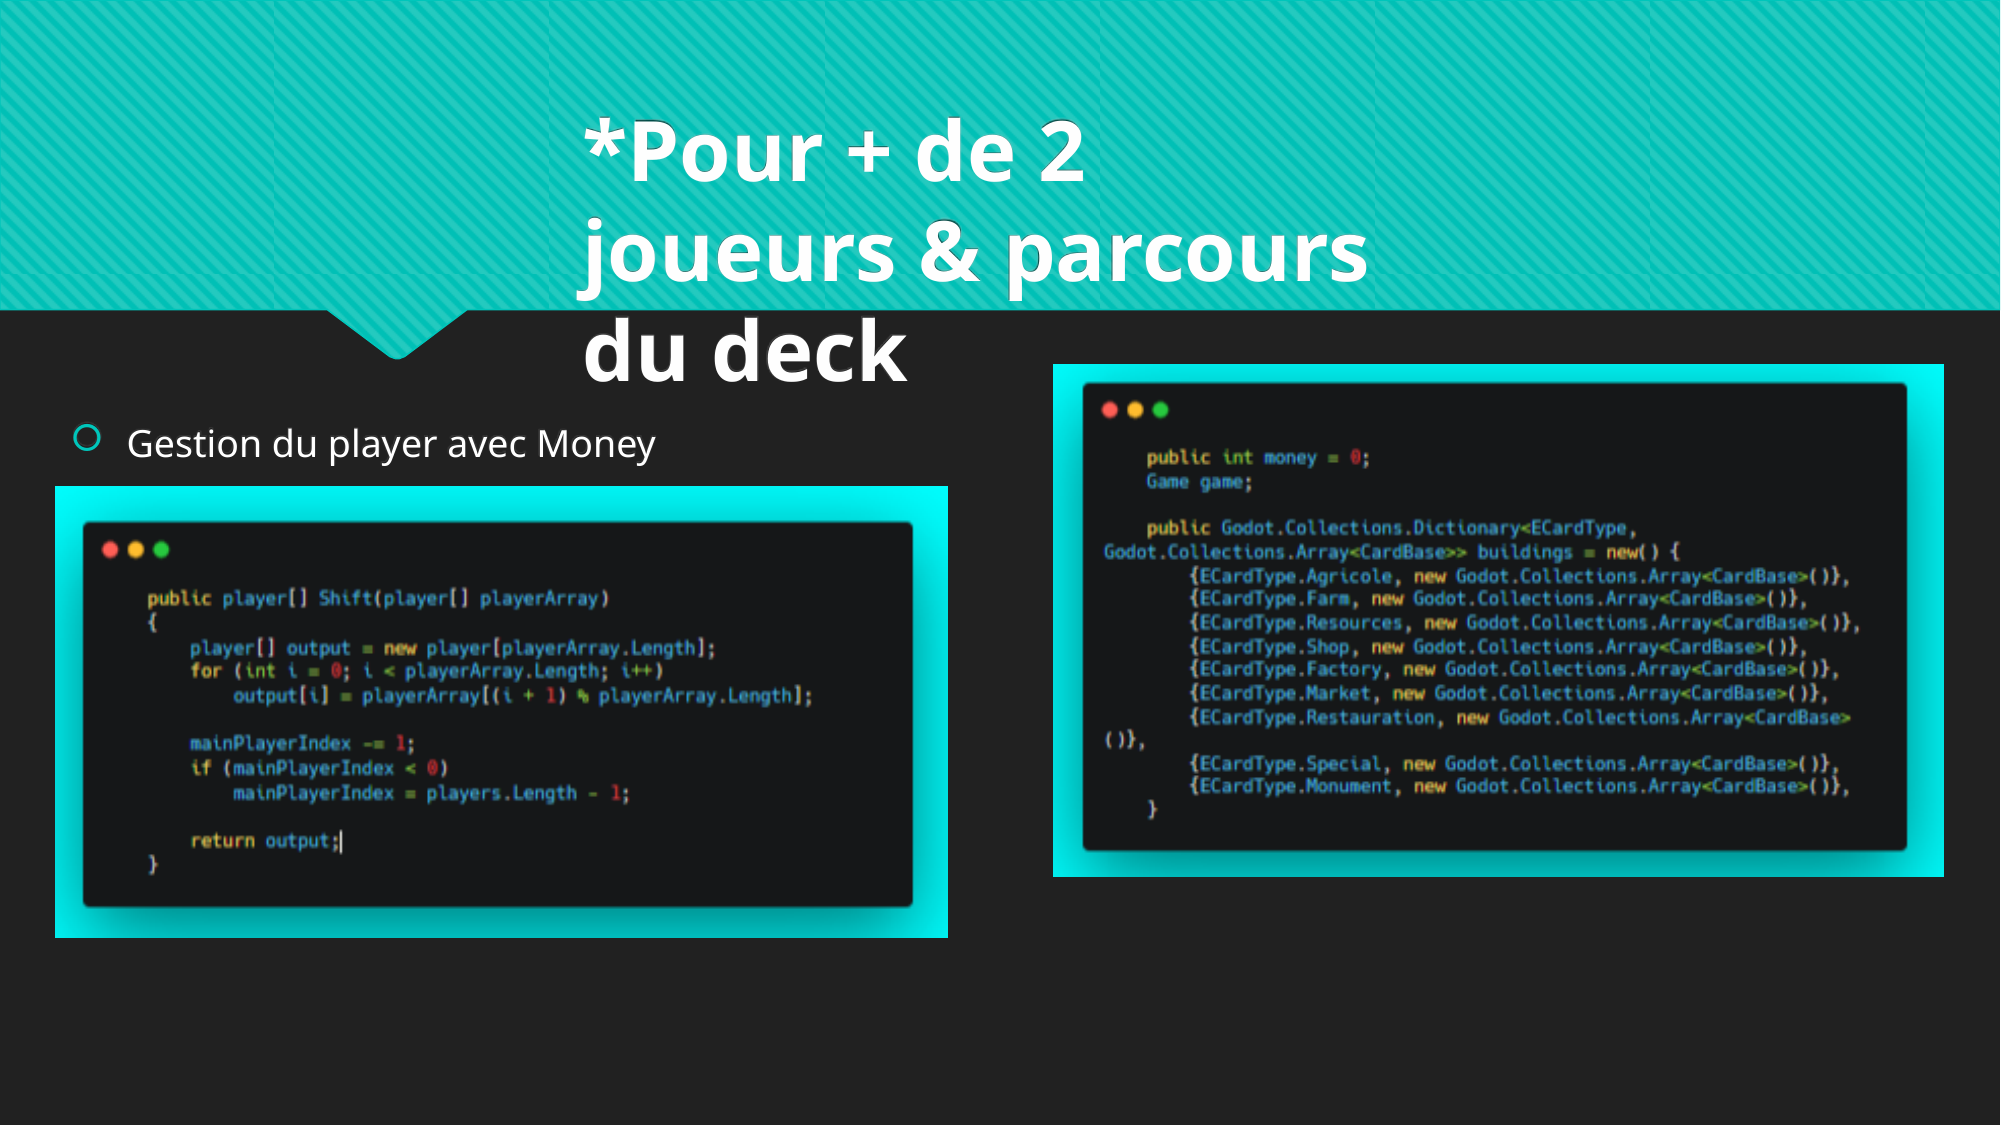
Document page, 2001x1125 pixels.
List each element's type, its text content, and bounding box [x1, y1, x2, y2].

title *Pour + de 2 joueurs & parcours du deck [567, 90, 1431, 250]
picture [1053, 364, 1944, 877]
picture [55, 486, 948, 938]
list Gestion du player avec Money [55, 397, 712, 486]
